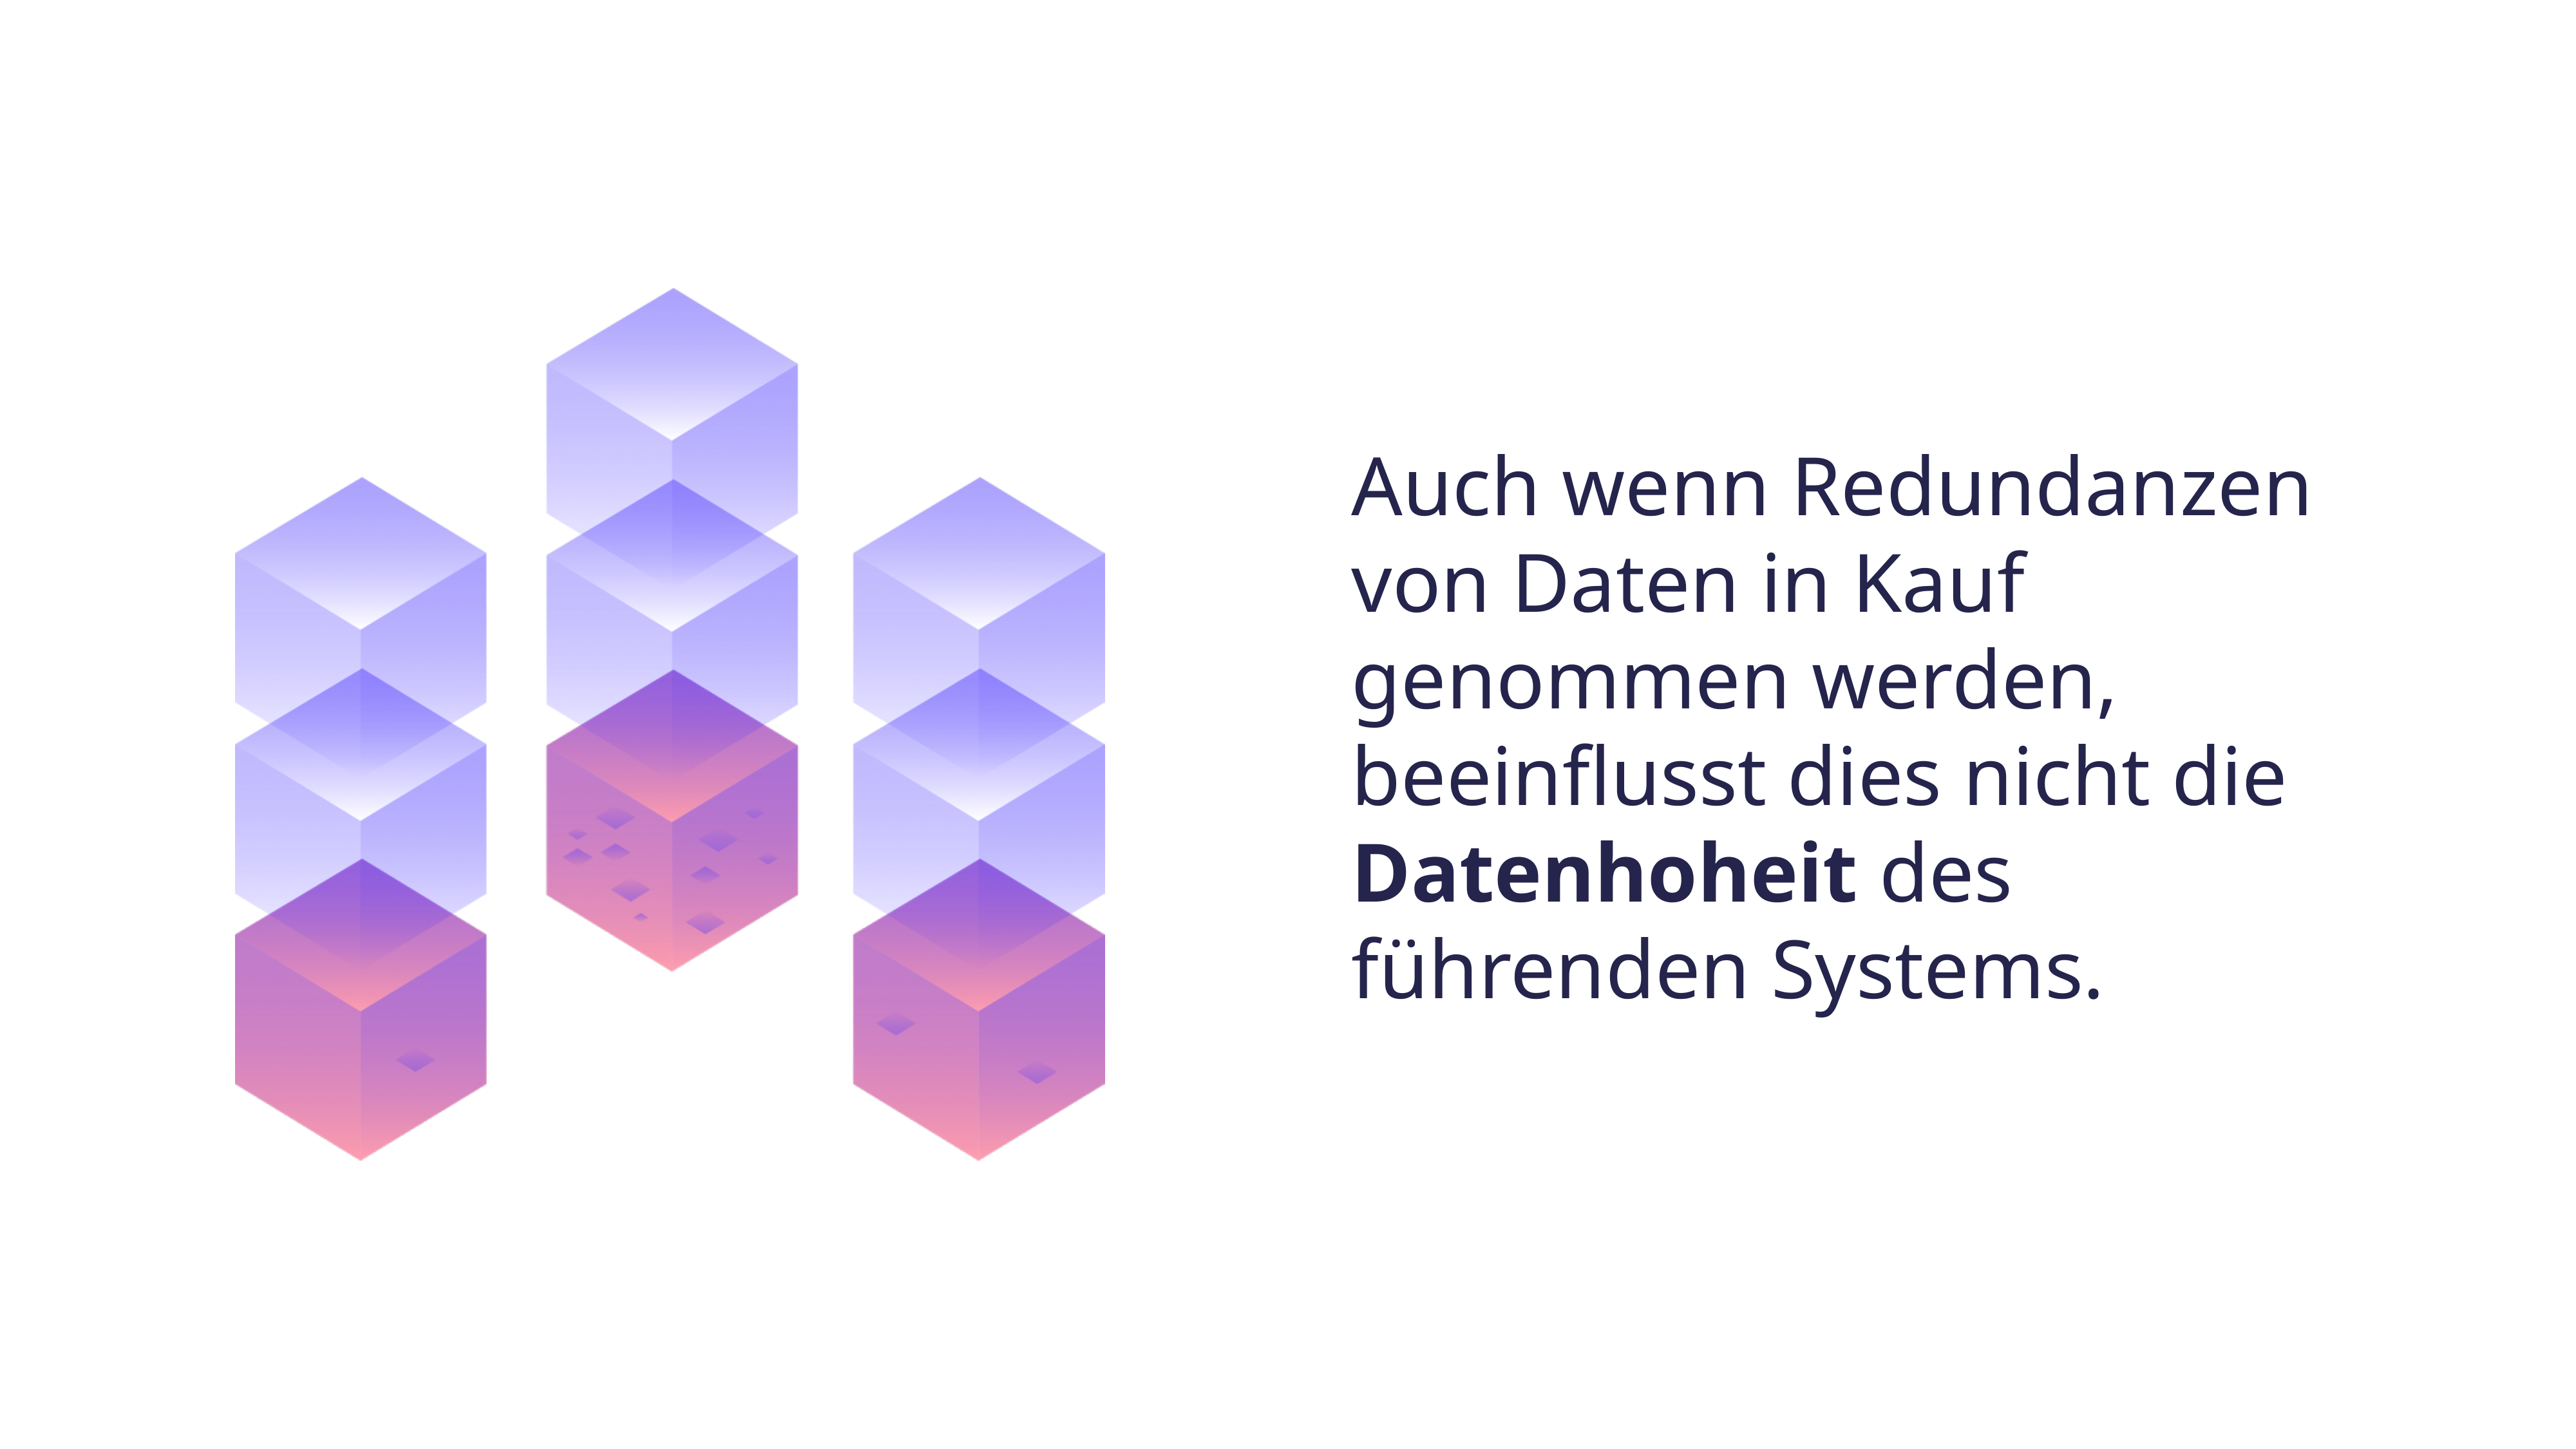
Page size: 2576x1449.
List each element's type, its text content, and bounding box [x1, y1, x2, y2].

list Auch wenn Redundanzen von Daten in Kauf genommen werden, beeinflusst dies nicht die Datenhoheit des führenden Systems. [1351, 127, 2423, 1322]
picture [235, 288, 1105, 1161]
